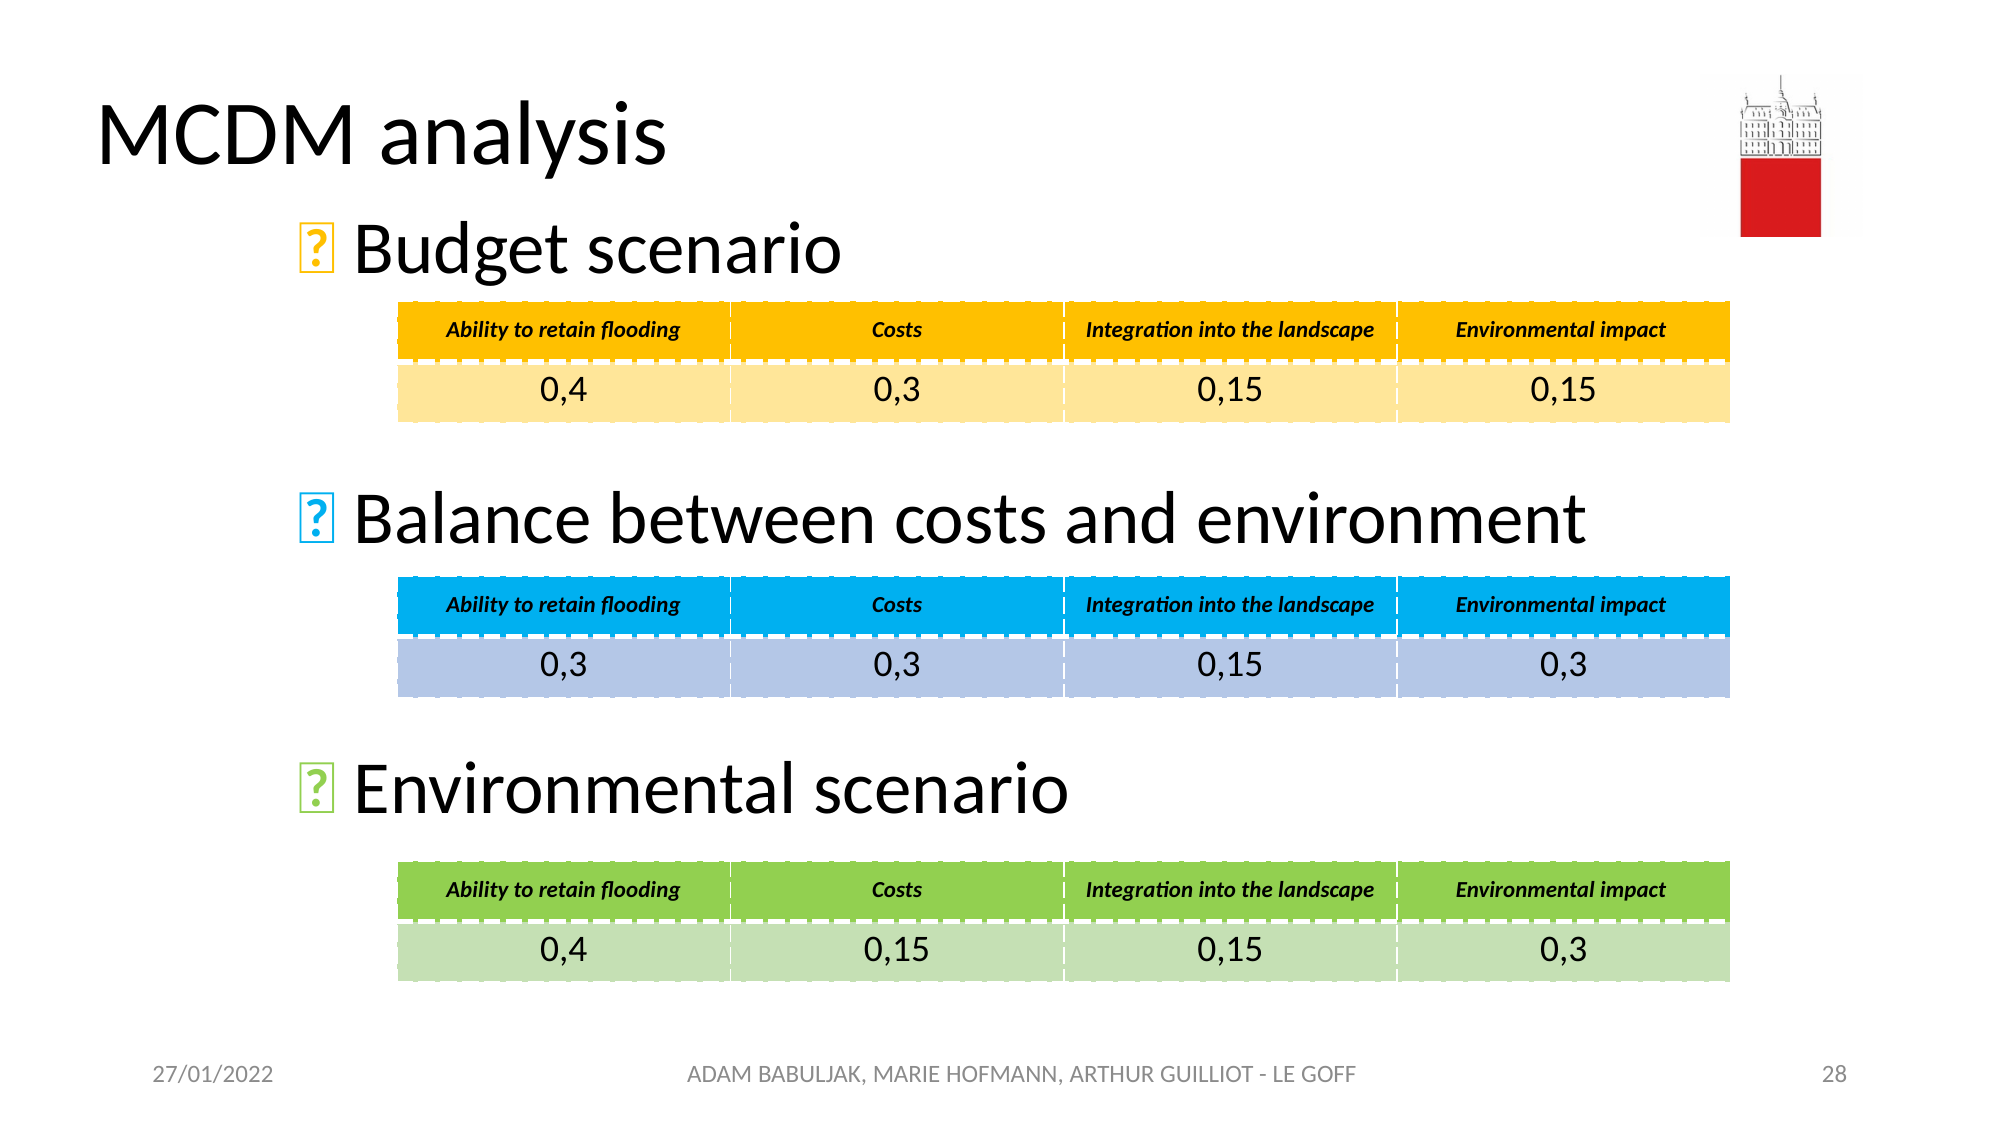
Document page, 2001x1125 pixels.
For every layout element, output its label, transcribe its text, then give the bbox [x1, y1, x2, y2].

table_cell 0,15 [1064, 637, 1397, 698]
table_cell 0,3 [397, 637, 730, 698]
slide_number 27/01/2022 [137, 1042, 588, 1103]
table_cell 0,4 [397, 922, 730, 982]
table_cell 0,15 [1064, 362, 1397, 423]
text_box 💶 Budget scenario 🔗 Balance between costs and environment 🌿 Environmental scenario [283, 191, 1716, 927]
table_cell 0,3 [1397, 922, 1730, 982]
table_header Ability to retain flooding [397, 301, 730, 362]
table_cell 0,15 [1064, 922, 1397, 982]
table_header Integration into the landscape [1064, 861, 1397, 922]
table_cell 0,3 [1397, 637, 1730, 698]
table_header Integration into the landscape [1064, 301, 1397, 362]
table_cell 0,15 [1397, 362, 1730, 423]
text_box MCDM analysis [80, 65, 1936, 190]
table_header Ability to retain flooding [397, 576, 730, 637]
slide_number 2 [1412, 1042, 1863, 1103]
table_header Costs [730, 861, 1064, 922]
table_header Environmental impact [1397, 576, 1730, 637]
picture [1700, 190, 1863, 237]
table_header Integration into the landscape [1064, 576, 1397, 637]
table_cell 0,3 [730, 362, 1064, 423]
table_header Environmental impact [1397, 301, 1730, 362]
table_cell 0,3 [730, 637, 1064, 698]
table_cell 0,15 [730, 922, 1064, 982]
table_header Costs [730, 576, 1064, 637]
table_header Ability to retain flooding [397, 861, 730, 922]
footer ADAM BABULJAK, MARIE HOFMANN, ARTHUR GUILLIOT - LE GOFF [662, 1042, 1382, 1103]
table_header Environmental impact [1397, 861, 1730, 922]
table_header Costs [730, 301, 1064, 362]
table_cell 0,4 [397, 362, 730, 423]
